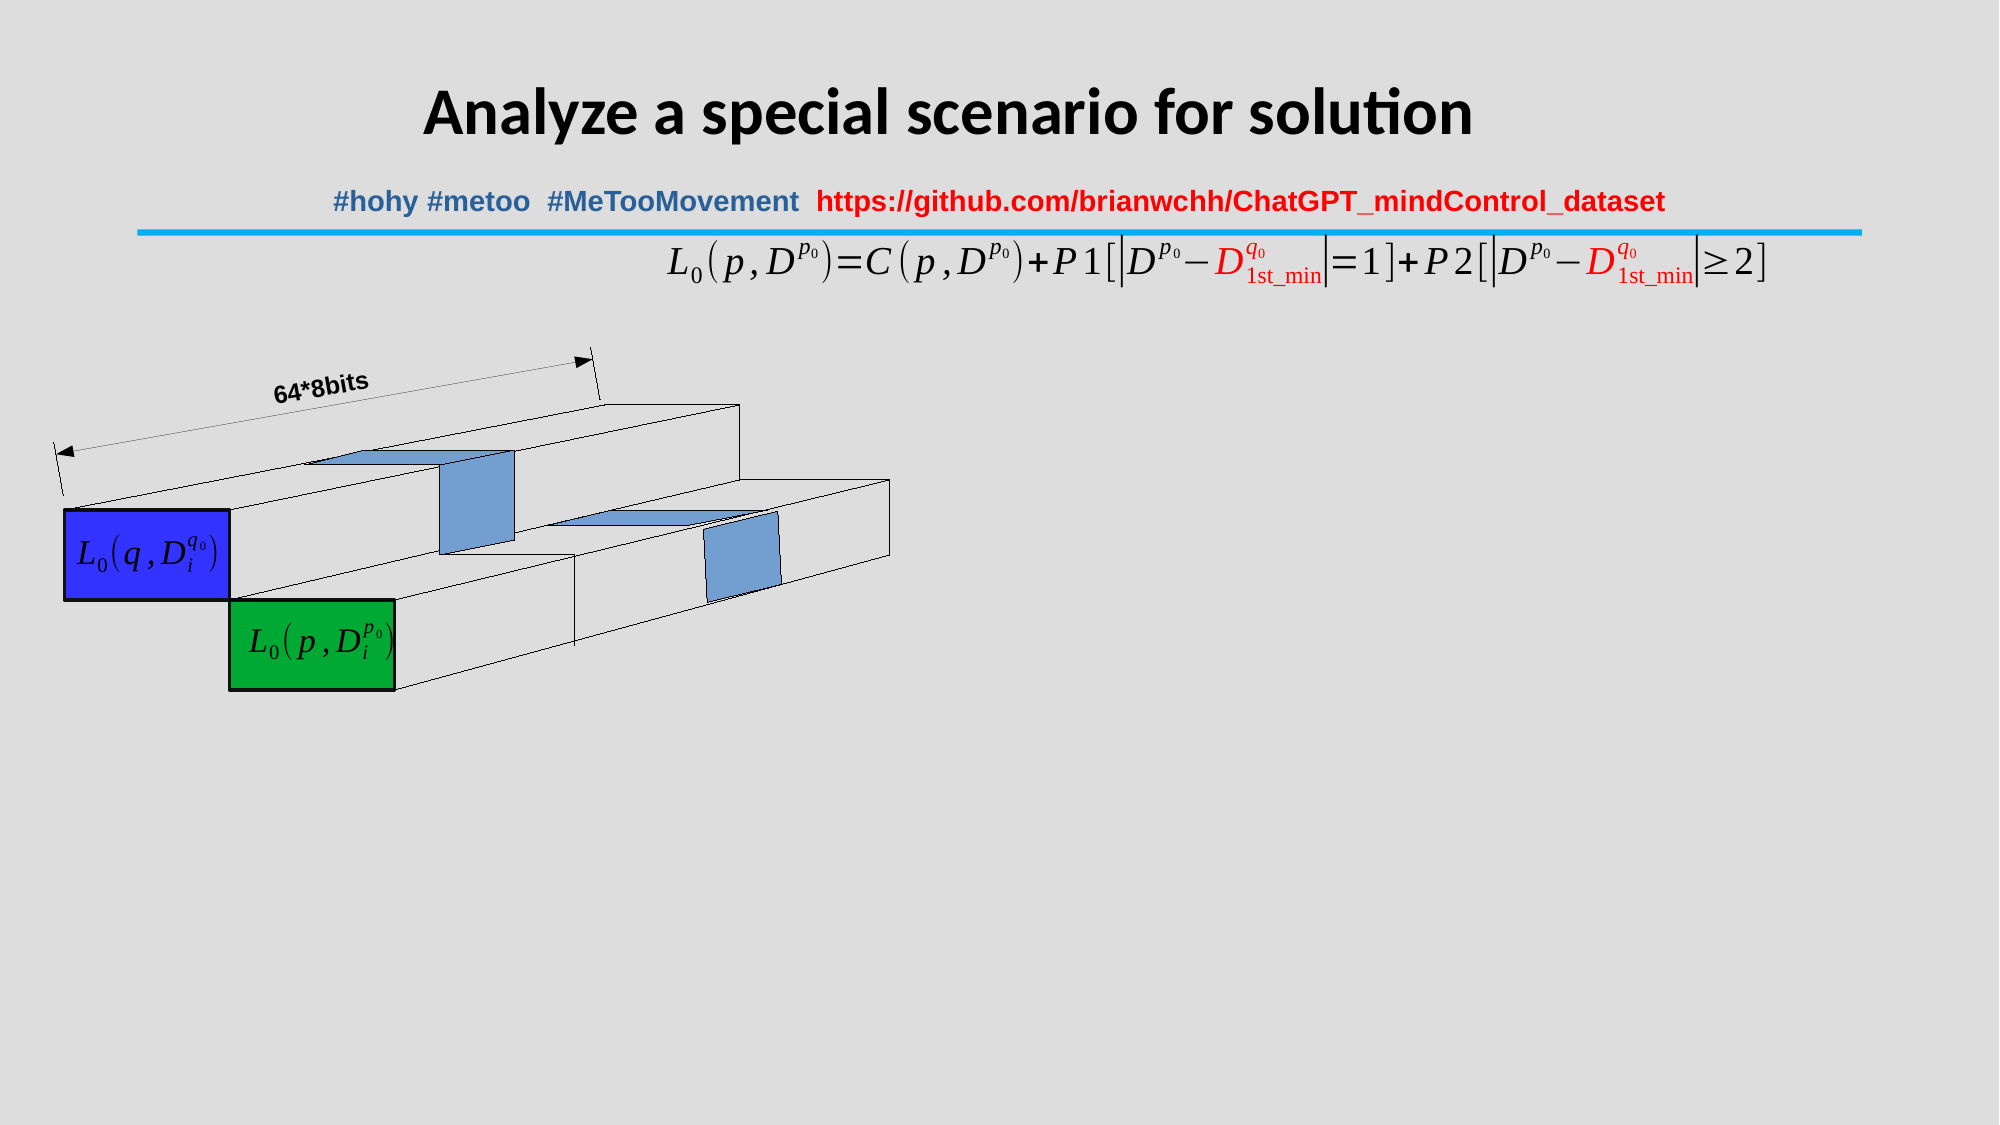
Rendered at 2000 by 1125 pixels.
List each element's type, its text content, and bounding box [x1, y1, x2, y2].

text_box Analyze a special scenario for solution [415, 59, 1499, 155]
text_box [703, 511, 782, 603]
text_box [548, 510, 768, 526]
text_box #hohy #metoo #MeTooMovement https://github.com/brianwchh/ChatGPT_mindControl_dataset [0, 177, 2000, 225]
chart [394, 615, 402, 665]
chart [660, 232, 1774, 290]
text_box [304, 450, 515, 555]
chart [69, 527, 225, 577]
text_box [64, 511, 394, 691]
